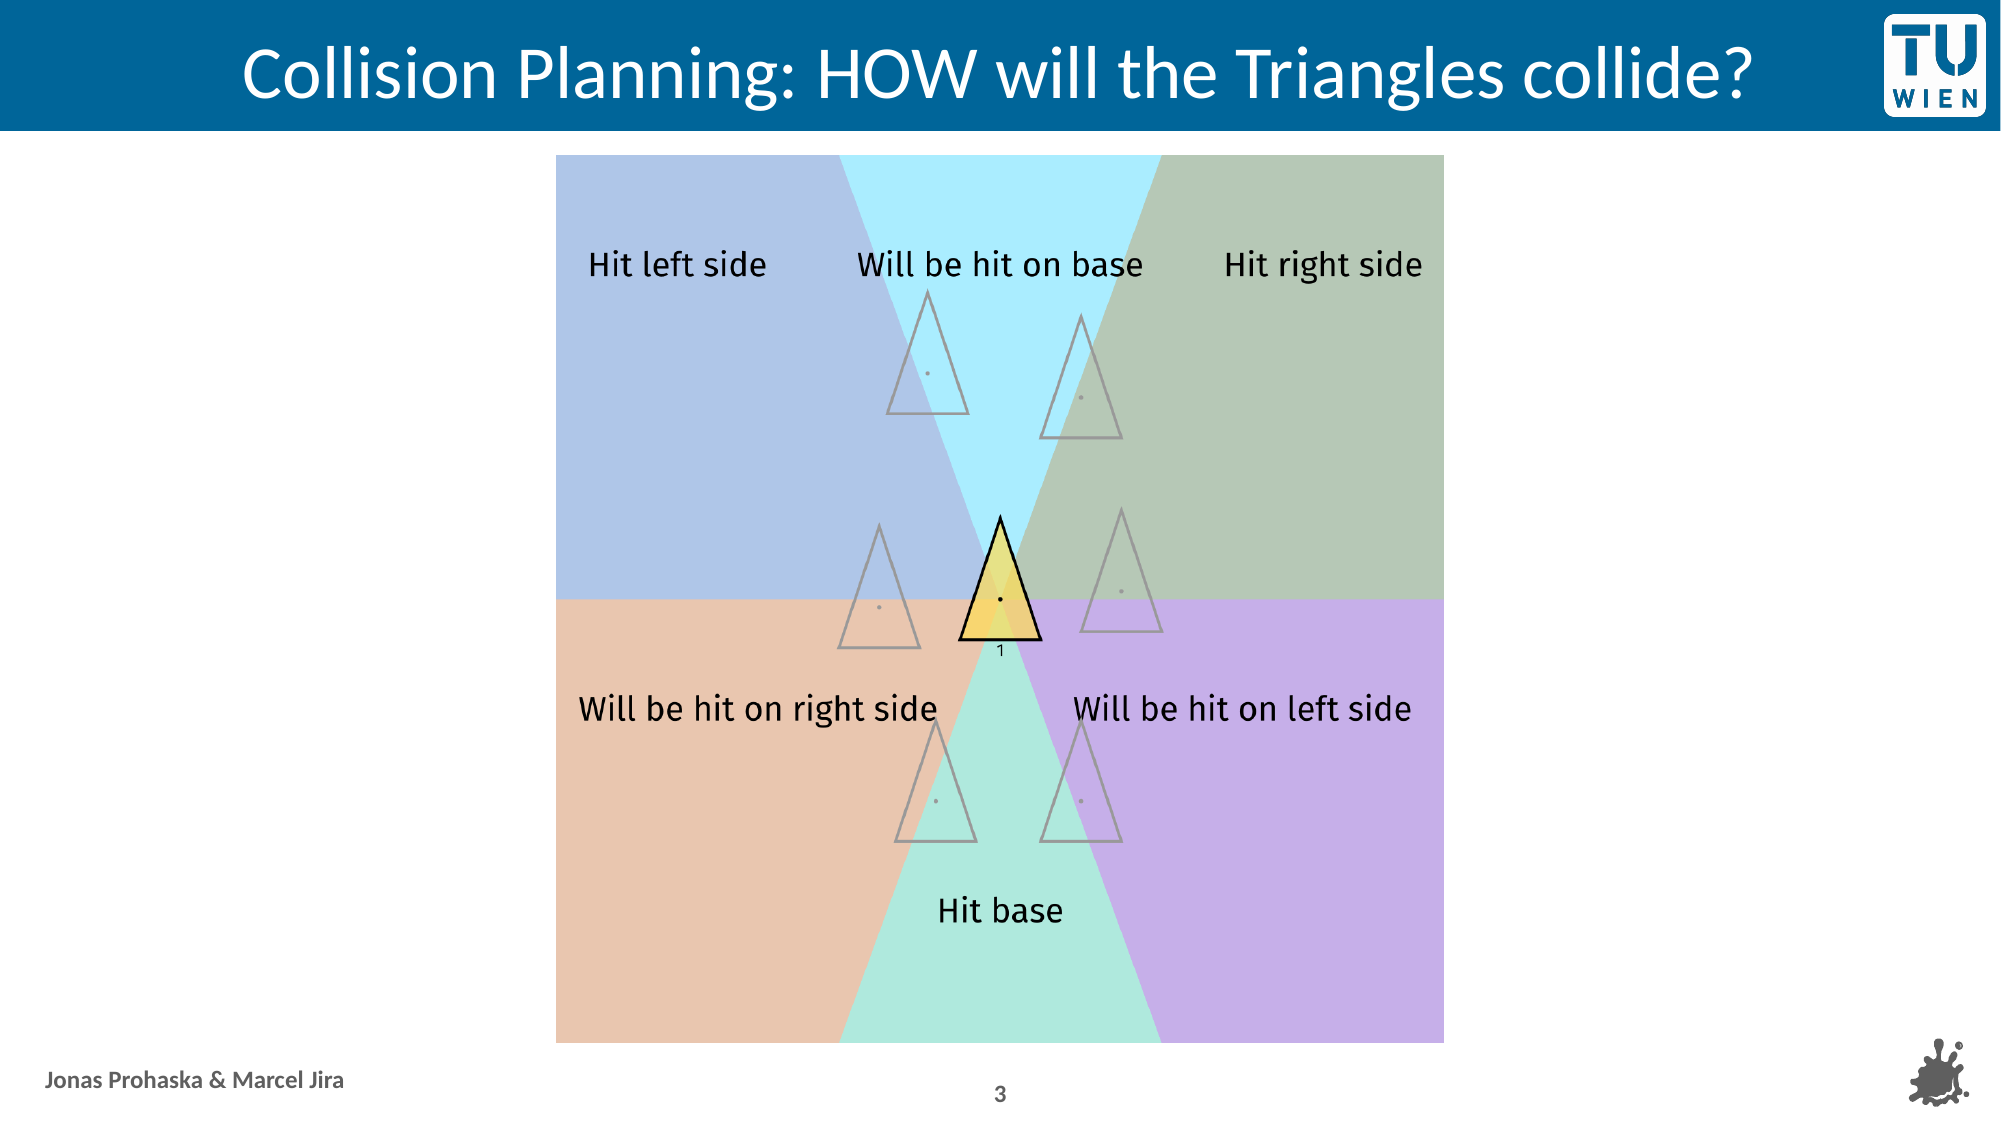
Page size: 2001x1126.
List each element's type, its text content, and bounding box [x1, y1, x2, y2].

picture [1885, 15, 1985, 116]
text_box Jonas Prohaska & Marcel Jira [25, 1068, 837, 1118]
text_box Collision Planning: HOW will the Triangles collide? [137, 6, 1863, 131]
picture [556, 155, 1444, 1043]
text_box <number> [882, 1067, 1119, 1118]
